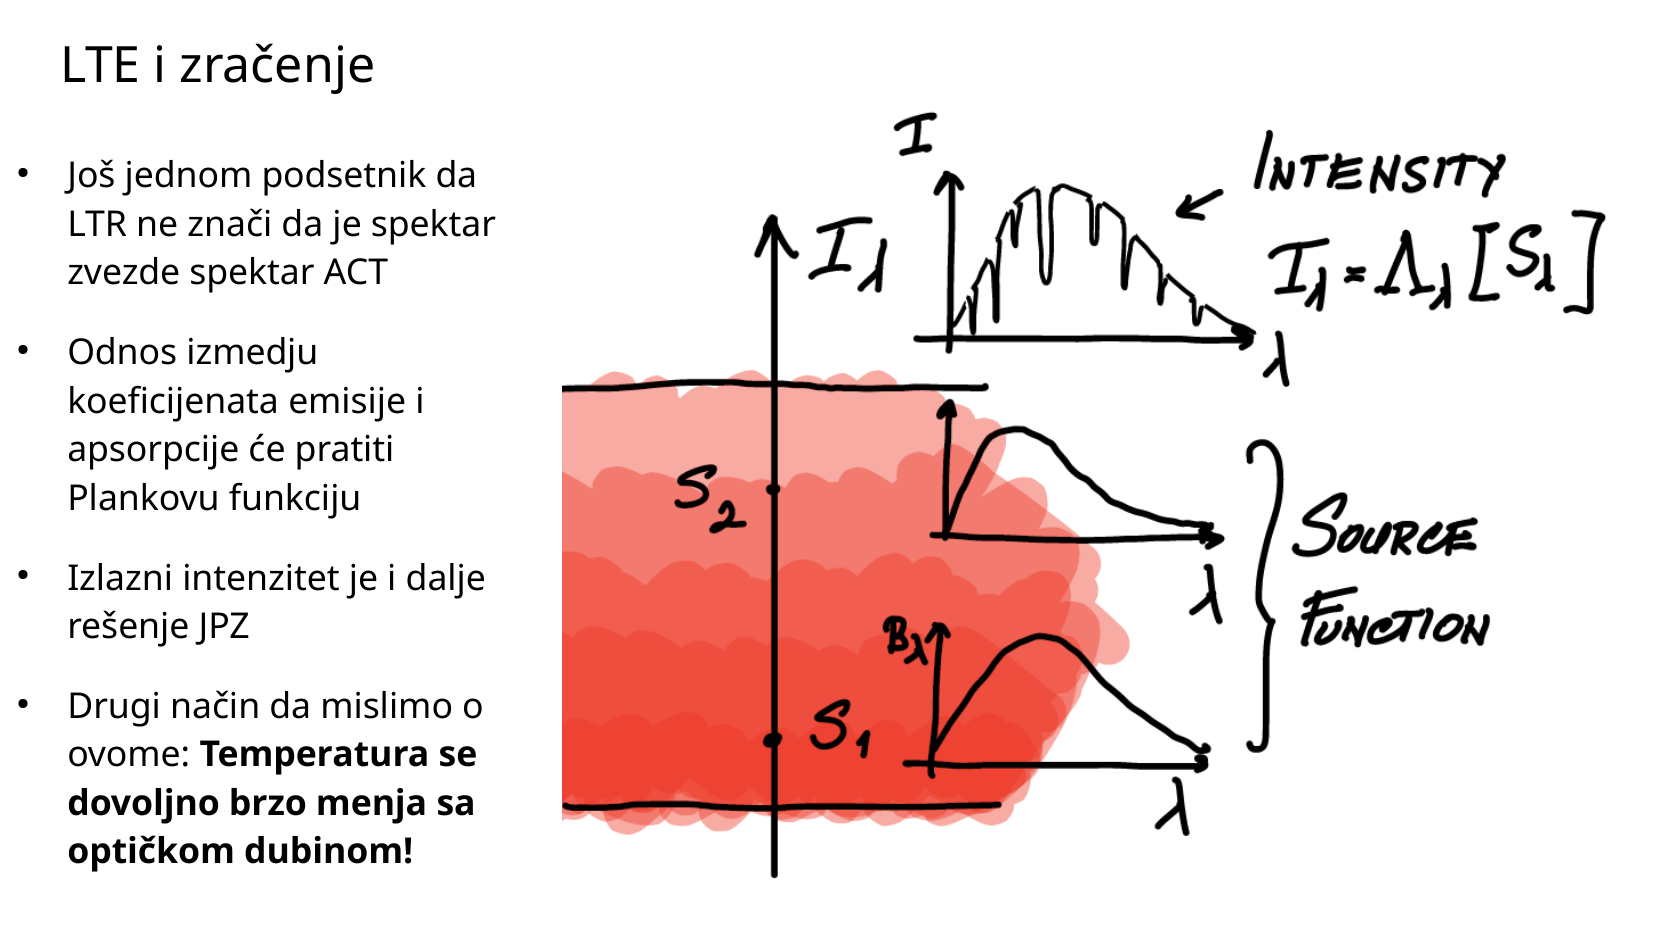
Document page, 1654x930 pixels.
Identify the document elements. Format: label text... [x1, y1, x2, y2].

title LTE i zračenje [59, 13, 1648, 113]
list Još jednom podsetnik da LTR ne znači da je spektar zvezde spektar ACT Odnos izmedju koeficijenata emisije i apsorpcije će pratiti Plankovu funkciju Izlazni intenzitet je i dalje rešenje JPZ Drugi način da mislimo o ovome: Temperatura se dovoljno brzo menja sa optičkom dubinom! [0, 149, 526, 880]
picture [562, 47, 1653, 887]
